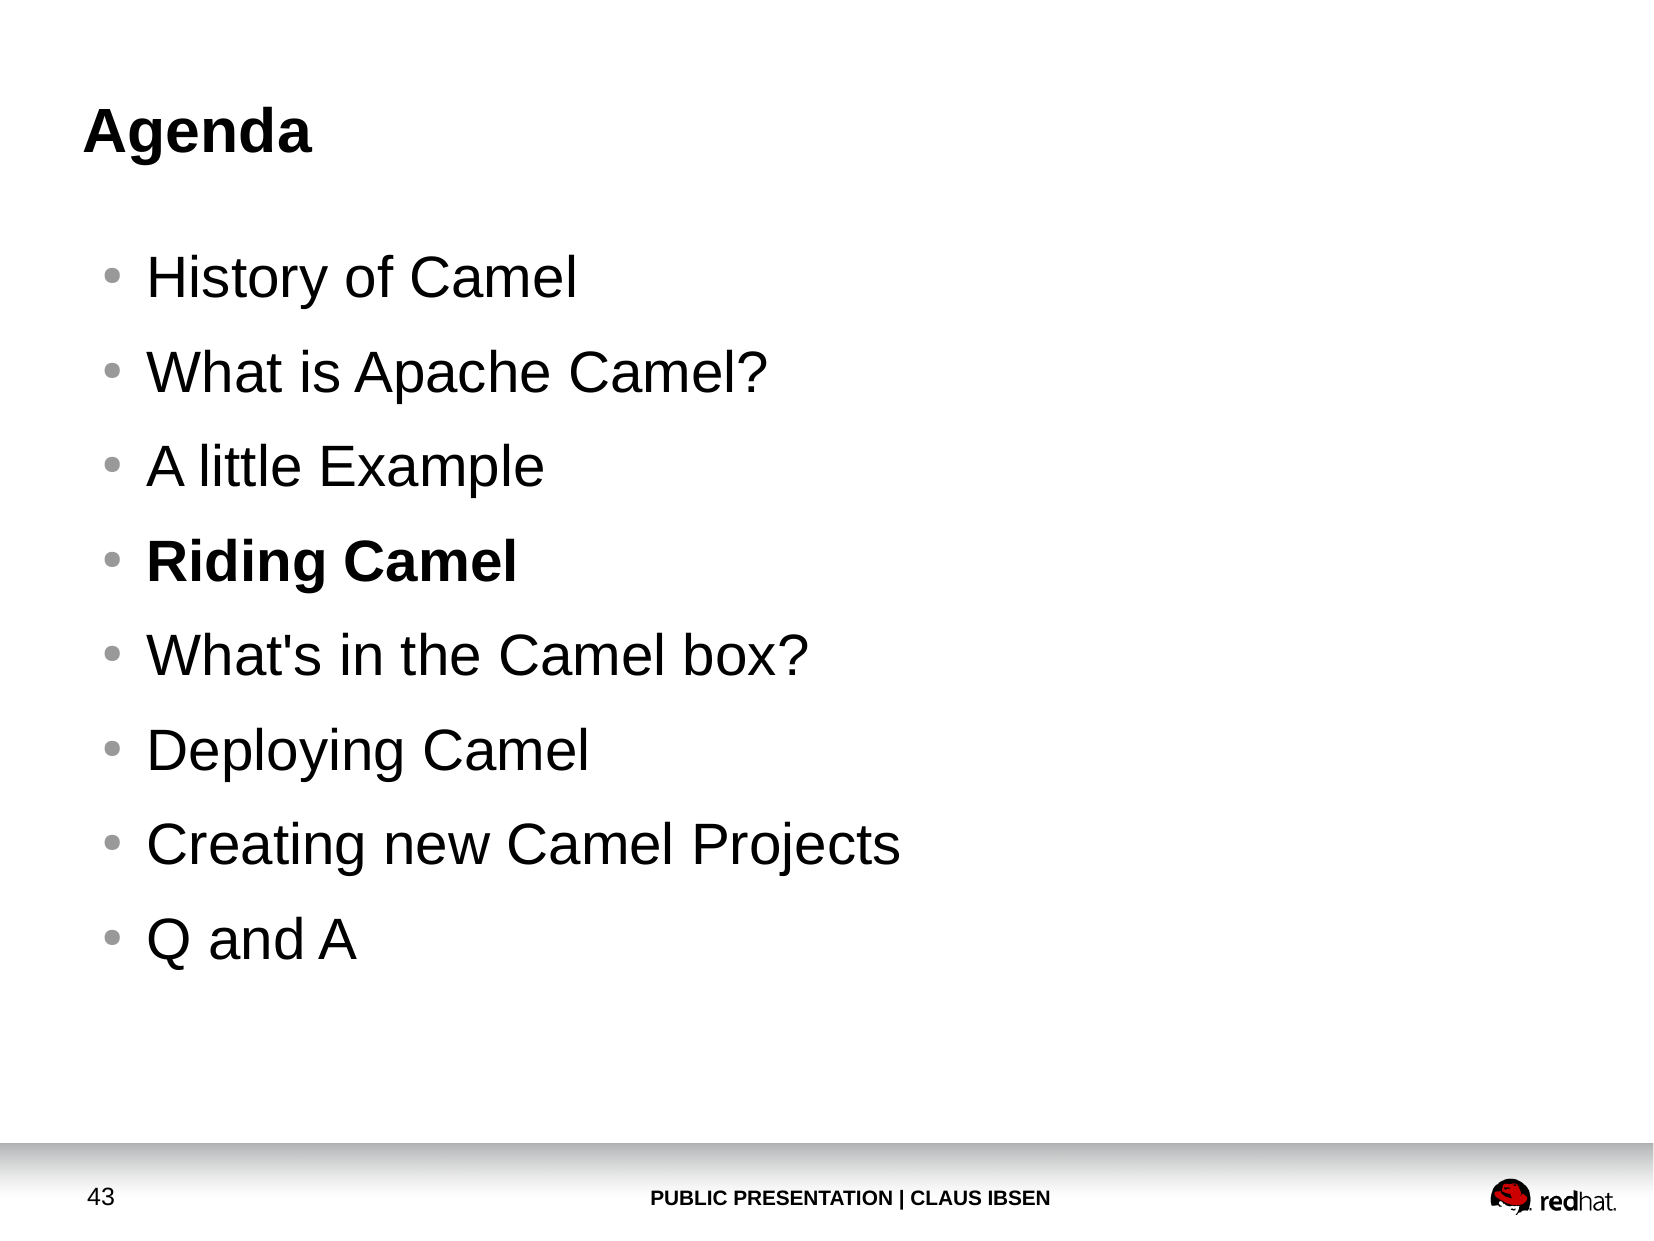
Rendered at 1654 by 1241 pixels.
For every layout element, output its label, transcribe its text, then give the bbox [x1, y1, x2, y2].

title Agenda [82, 37, 1571, 226]
picture [0, 1143, 1654, 1241]
list History of Camel What is Apache Camel? A little Example Riding Camel What's in the Camel box? Deploying Camel Creating new Camel Projects Q and A [86, 244, 1576, 1039]
